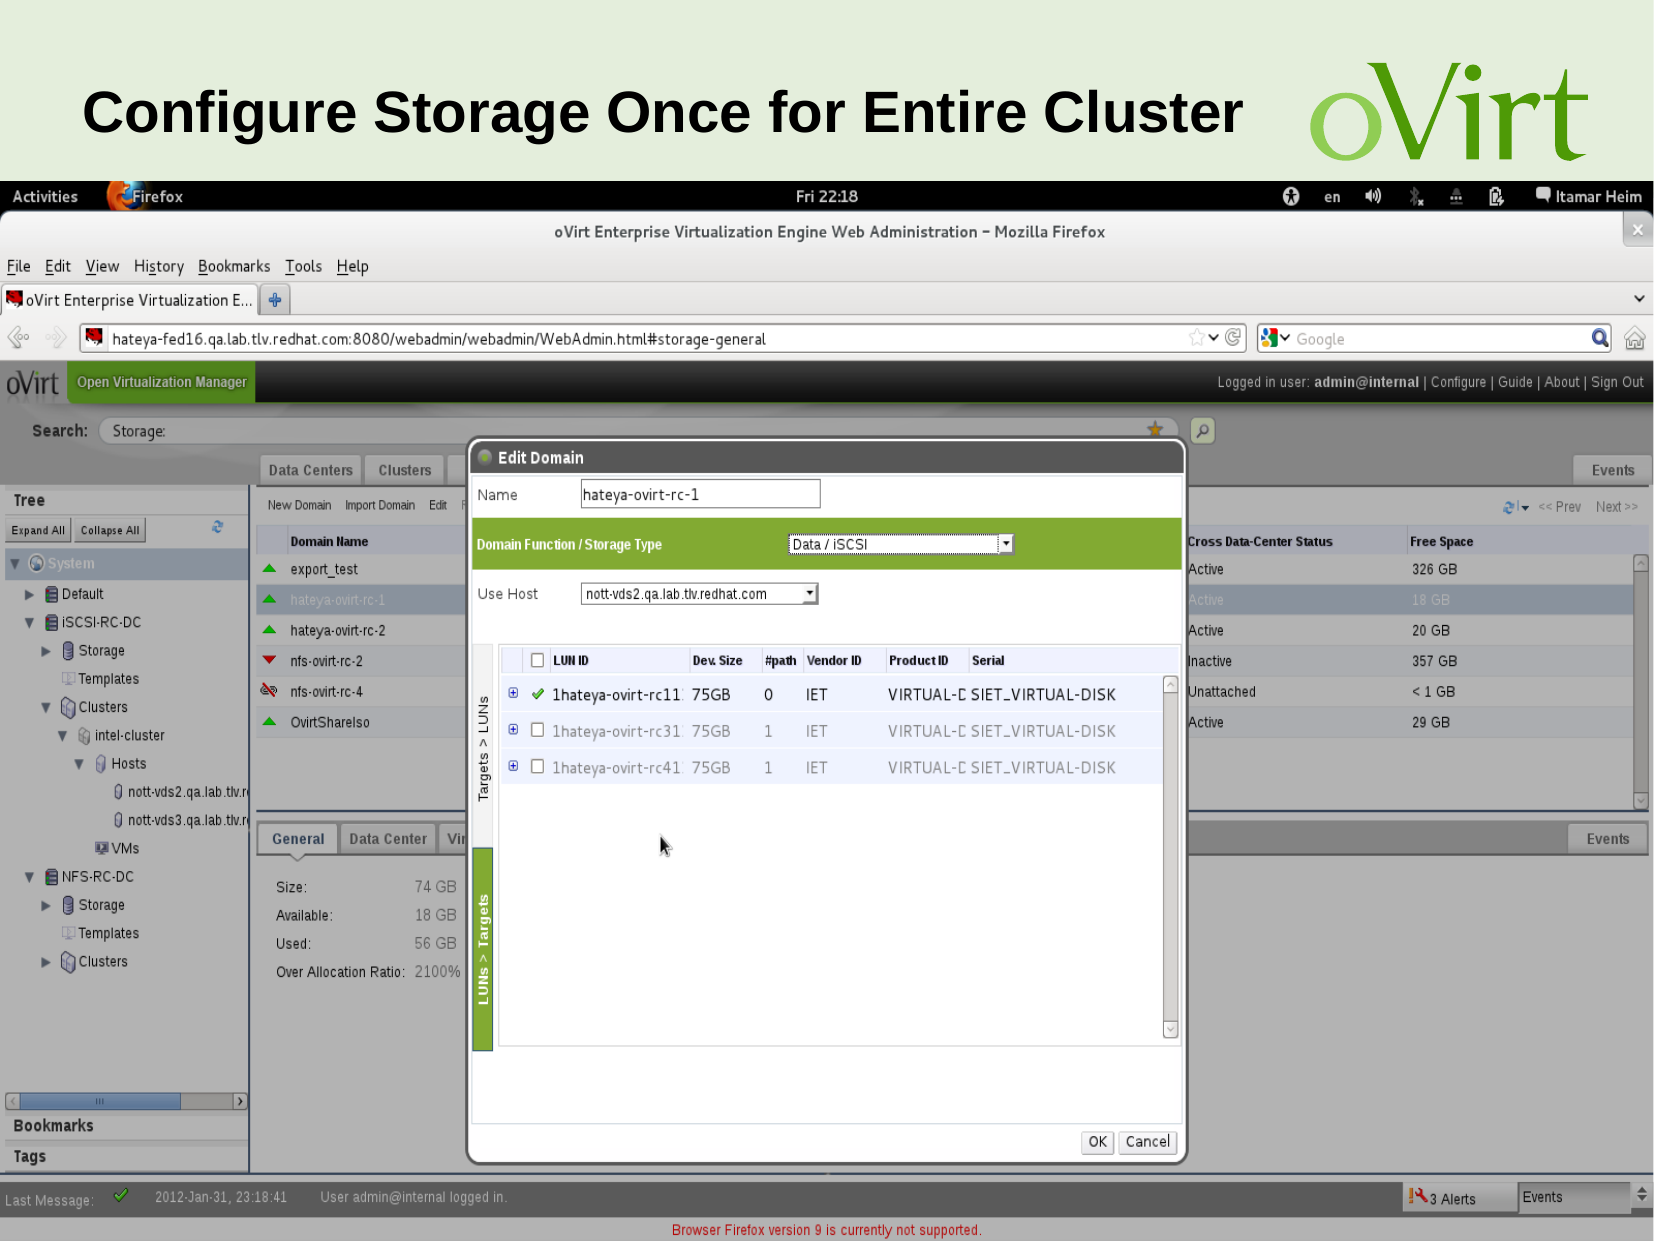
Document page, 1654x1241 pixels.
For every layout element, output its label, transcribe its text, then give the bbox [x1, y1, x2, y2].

title Configure Storage Once for Entire Cluster [82, 37, 1571, 181]
picture [0, 181, 1654, 1241]
